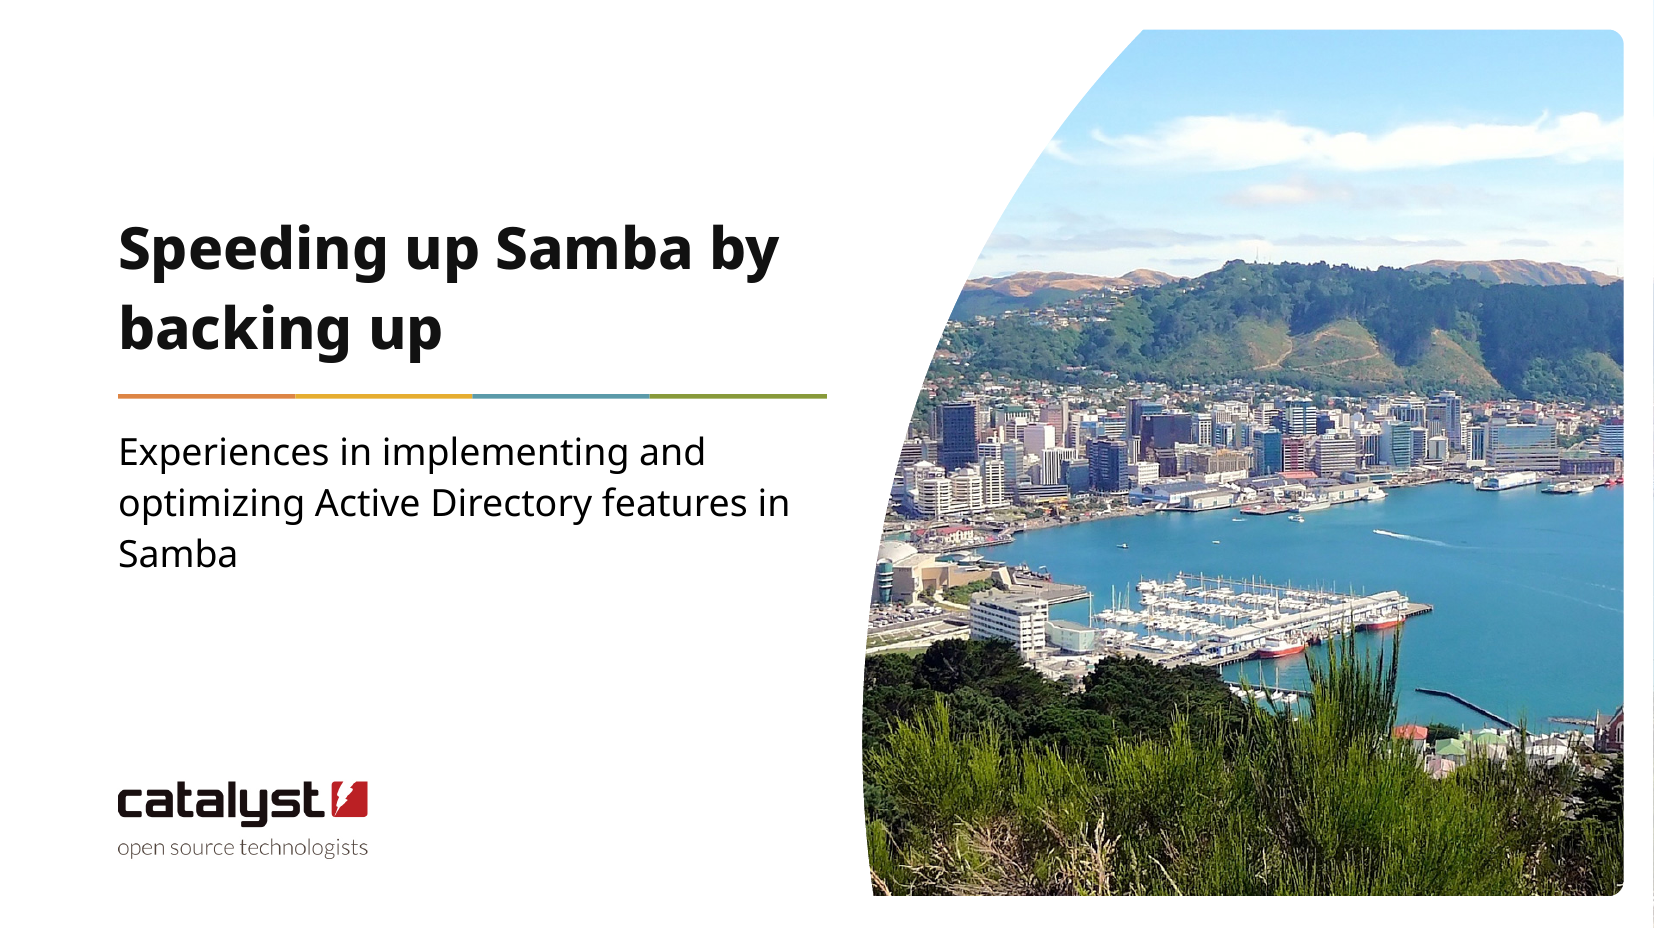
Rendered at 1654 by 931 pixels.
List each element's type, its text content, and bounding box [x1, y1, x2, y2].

picture [863, 30, 1623, 896]
title Speeding up Samba by backing up [118, 70, 827, 367]
picture [112, 779, 373, 861]
list Experiences in implementing and optimizing Active Directory features in Samba [118, 425, 827, 733]
